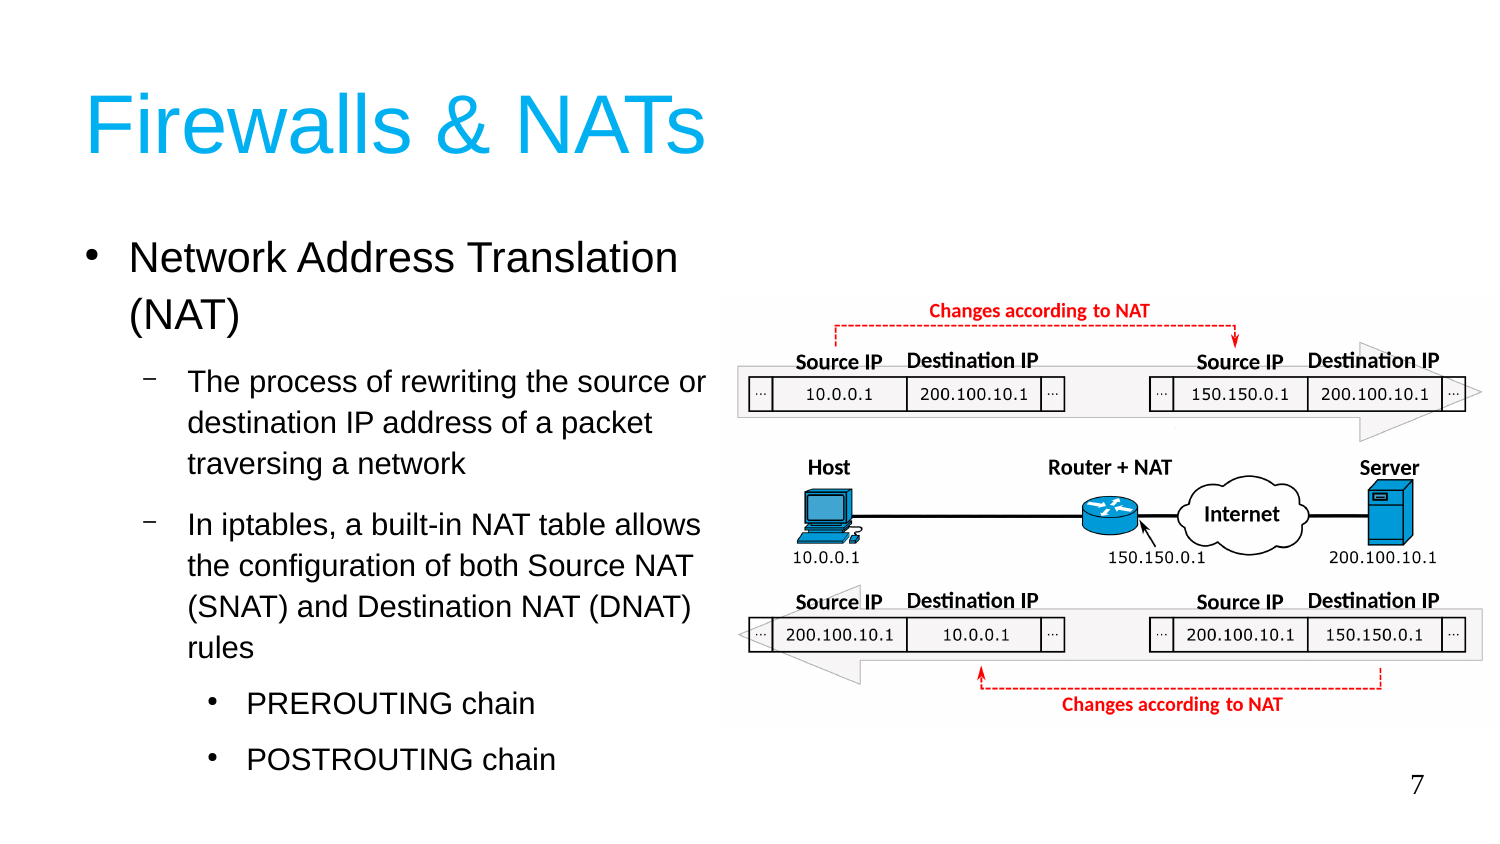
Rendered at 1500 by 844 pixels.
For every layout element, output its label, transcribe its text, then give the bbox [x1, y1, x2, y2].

list Network Address Translation (NAT) The process of rewriting the source or destination IP address of a packet traversing a network In iptables, a built-in NAT table allows the configuration of both Source NAT (SNAT) and Destination NAT (DNAT) rules PREROUTING chain POSTROUTING chain [69, 224, 721, 781]
title Firewalls & NATs [69, 44, 1364, 208]
picture [720, 290, 1500, 727]
